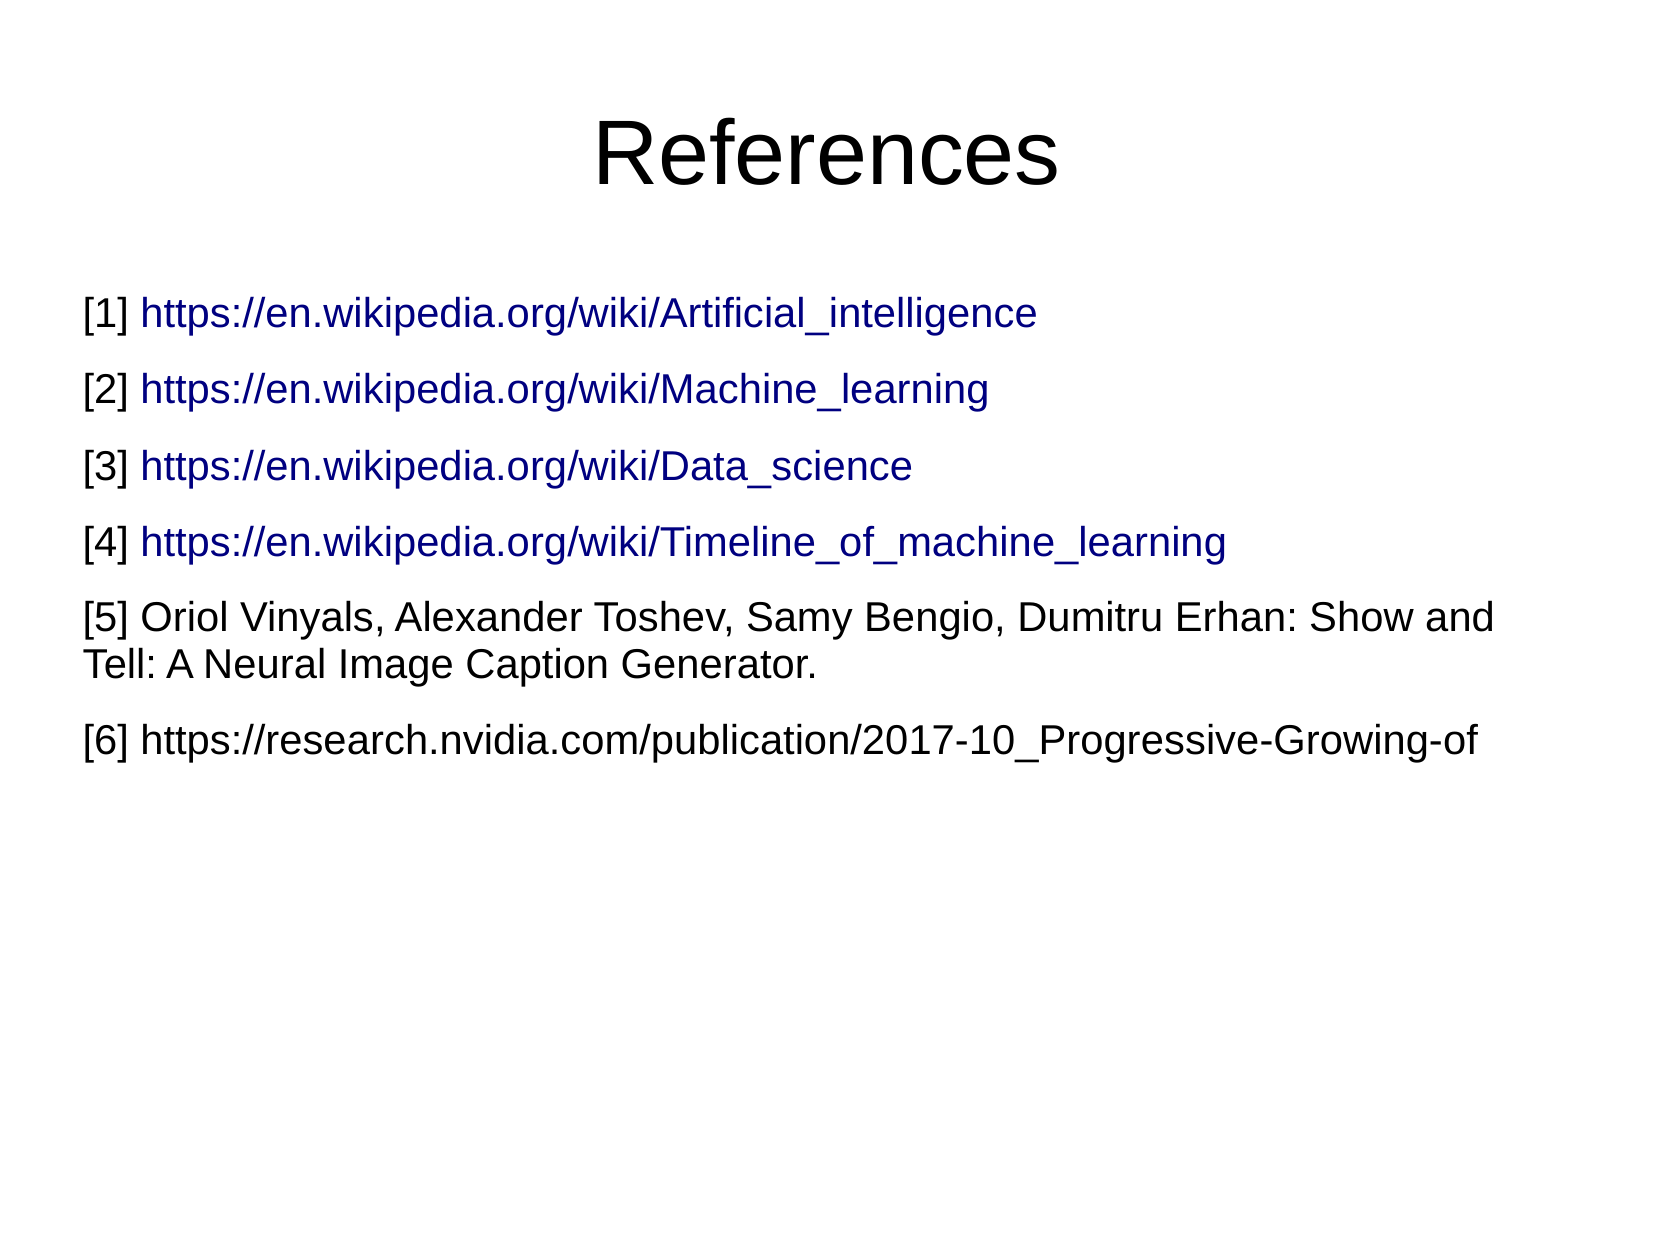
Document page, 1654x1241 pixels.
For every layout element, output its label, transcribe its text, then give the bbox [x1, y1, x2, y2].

title References [82, 49, 1571, 257]
list [1] https://en.wikipedia.org/wiki/Artificial_intelligence [2] https://en.wikipedia.org/wiki/Machine_learning [3] https://en.wikipedia.org/wiki/Data_science [4] https://en.wikipedia.org/wiki/Timeline_of_machine_learning [5] Oriol Vinyals, Alexander Toshev, Samy Bengio, Dumitru Erhan: Show and Tell: A Neural Image Caption Generator. [6] https://research.nvidia.com/publication/2017-10_Progressive-Growing-of [82, 290, 1571, 1010]
